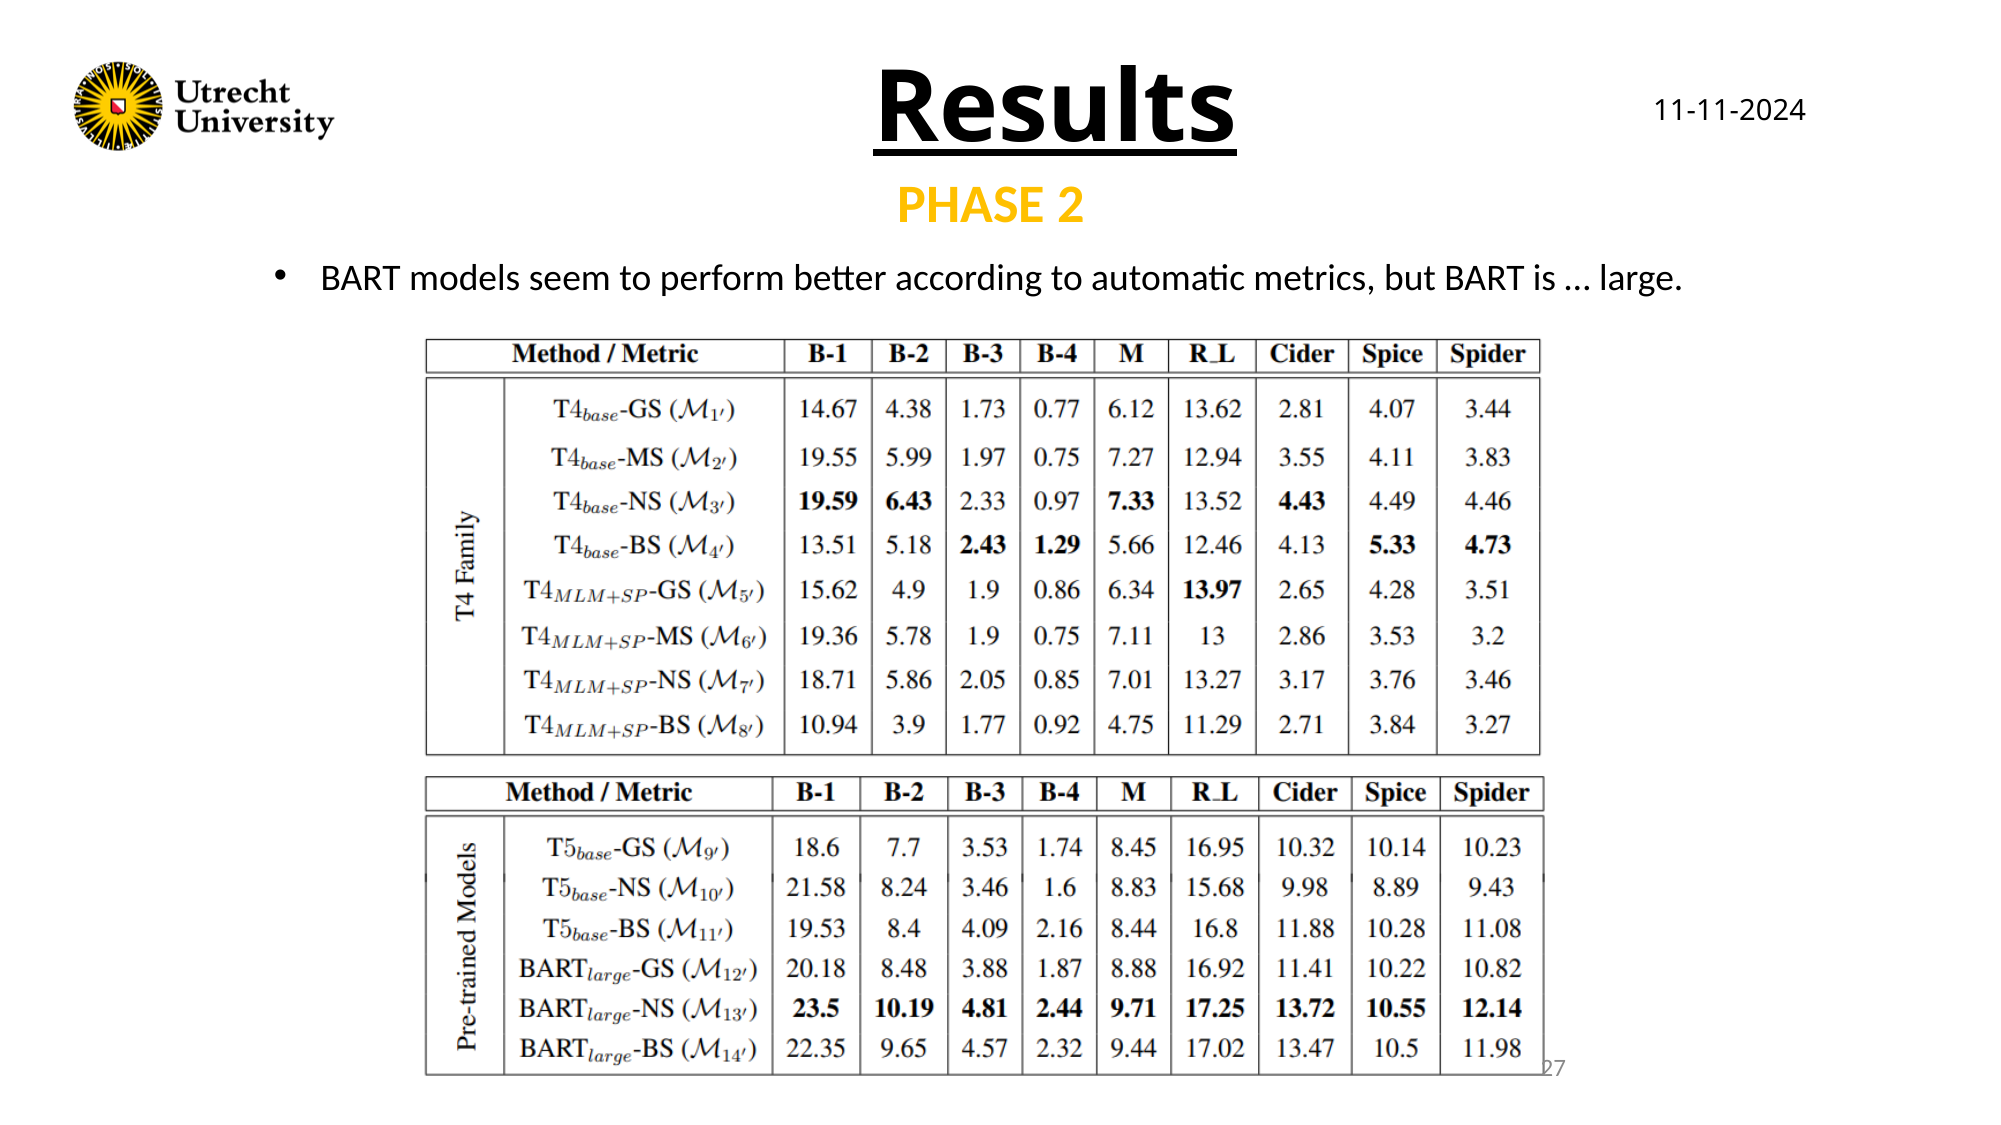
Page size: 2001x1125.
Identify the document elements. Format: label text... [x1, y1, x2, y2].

text_box [1525, 1036, 1976, 1097]
text_box BART models seem to perform better according to automatic metrics, but BART is … large. [258, 244, 1751, 306]
text_box 11-11-2024 [1638, 84, 1943, 120]
text_box Results [873, 41, 1128, 163]
text_box PHASE 2 [882, 160, 1118, 242]
picture [419, 331, 1553, 1084]
